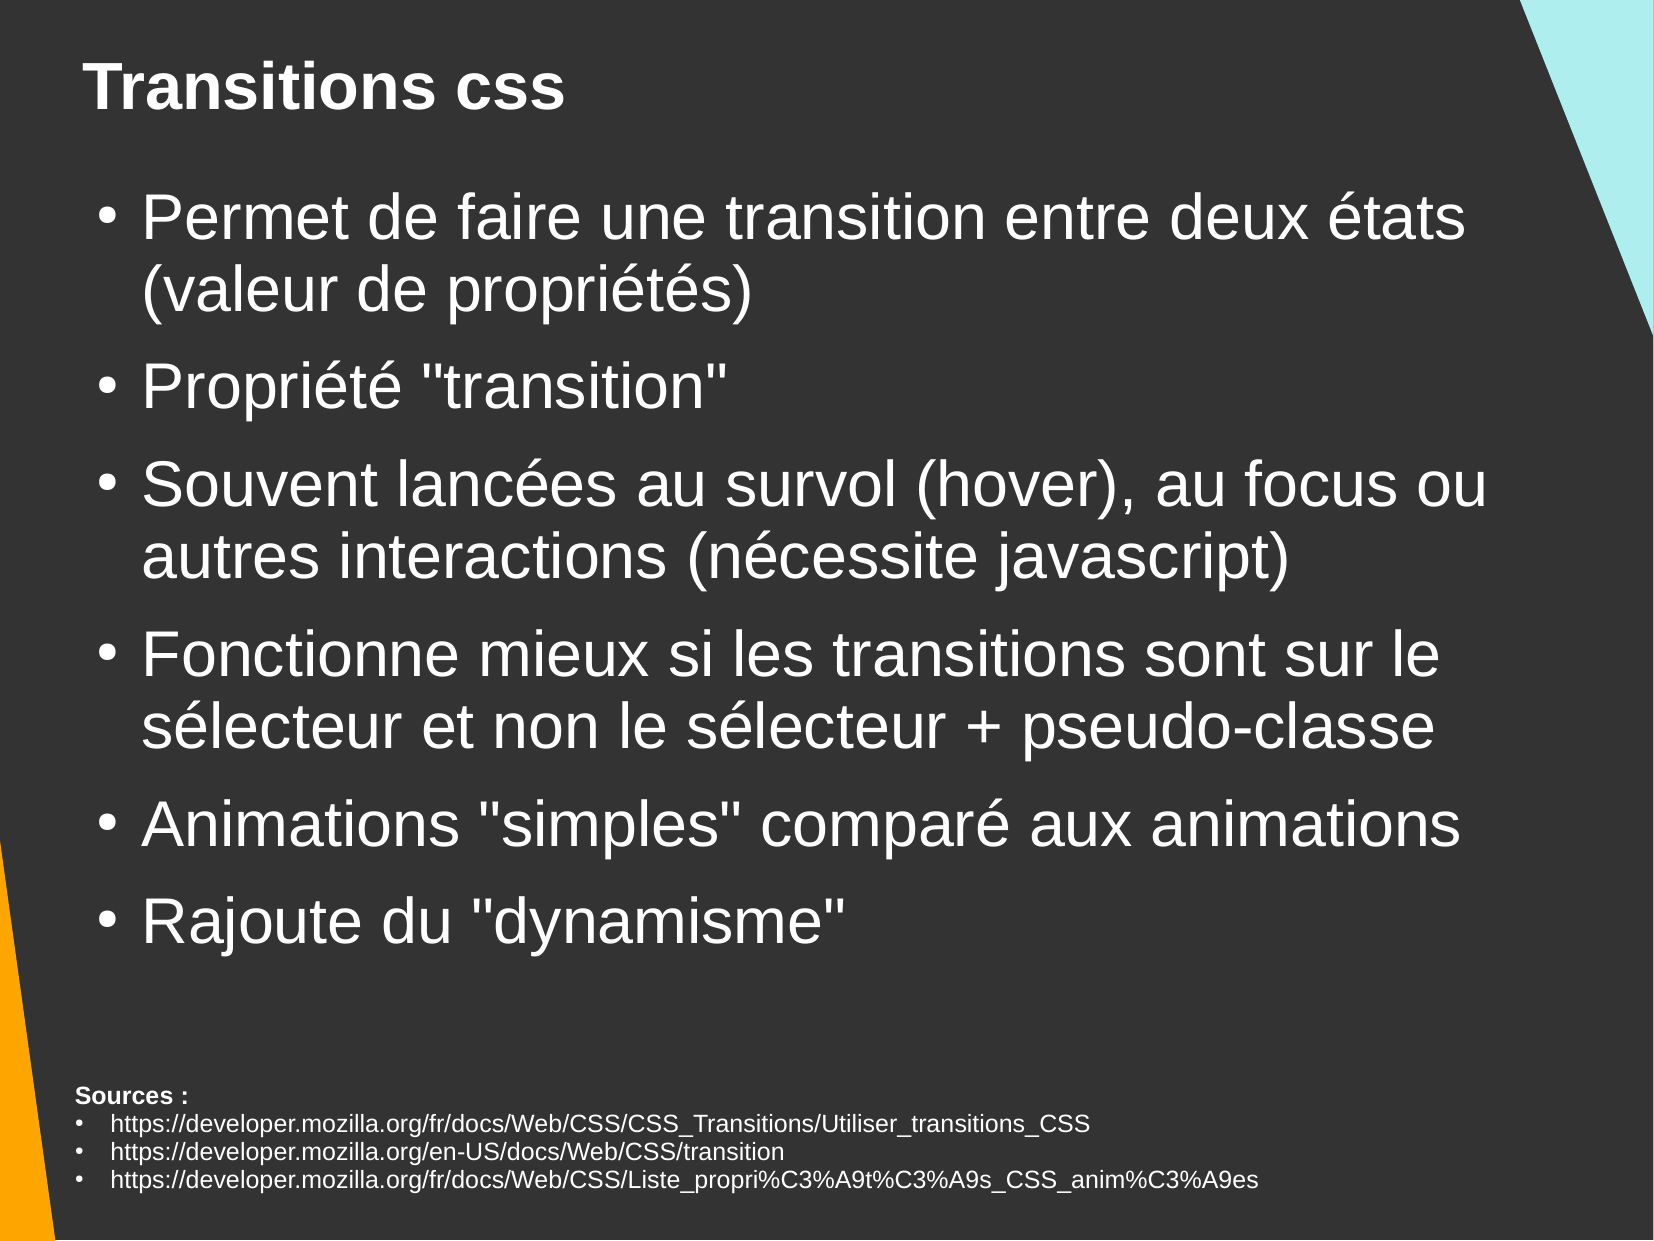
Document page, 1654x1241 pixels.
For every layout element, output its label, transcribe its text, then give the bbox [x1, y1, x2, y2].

title Transitions css [82, 49, 1571, 152]
text_box [0, 840, 56, 1241]
text_box [1519, 0, 1654, 338]
list Permet de faire une transition entre deux états (valeur de propriétés) Propriété "transition" Souvent lancées au survol (hover), au focus ou autres interactions (nécessite javascript) Fonctionne mieux si les transitions sont sur le sélecteur et non le sélecteur + pseudo-classe Animations "simples" comparé aux animations Rajoute du "dynamisme" [80, 180, 1605, 969]
text_box Sources : https://developer.mozilla.org/fr/docs/Web/CSS/CSS_Transitions/Utiliser_transitions_CSS https://developer.mozilla.org/en-US/docs/Web/CSS/transition https://developer.mozilla.org/fr/docs/Web/CSS/Liste_propri%C3%A9t%C3%A9s_CSS_anim%C3%A9es [60, 1074, 1546, 1241]
